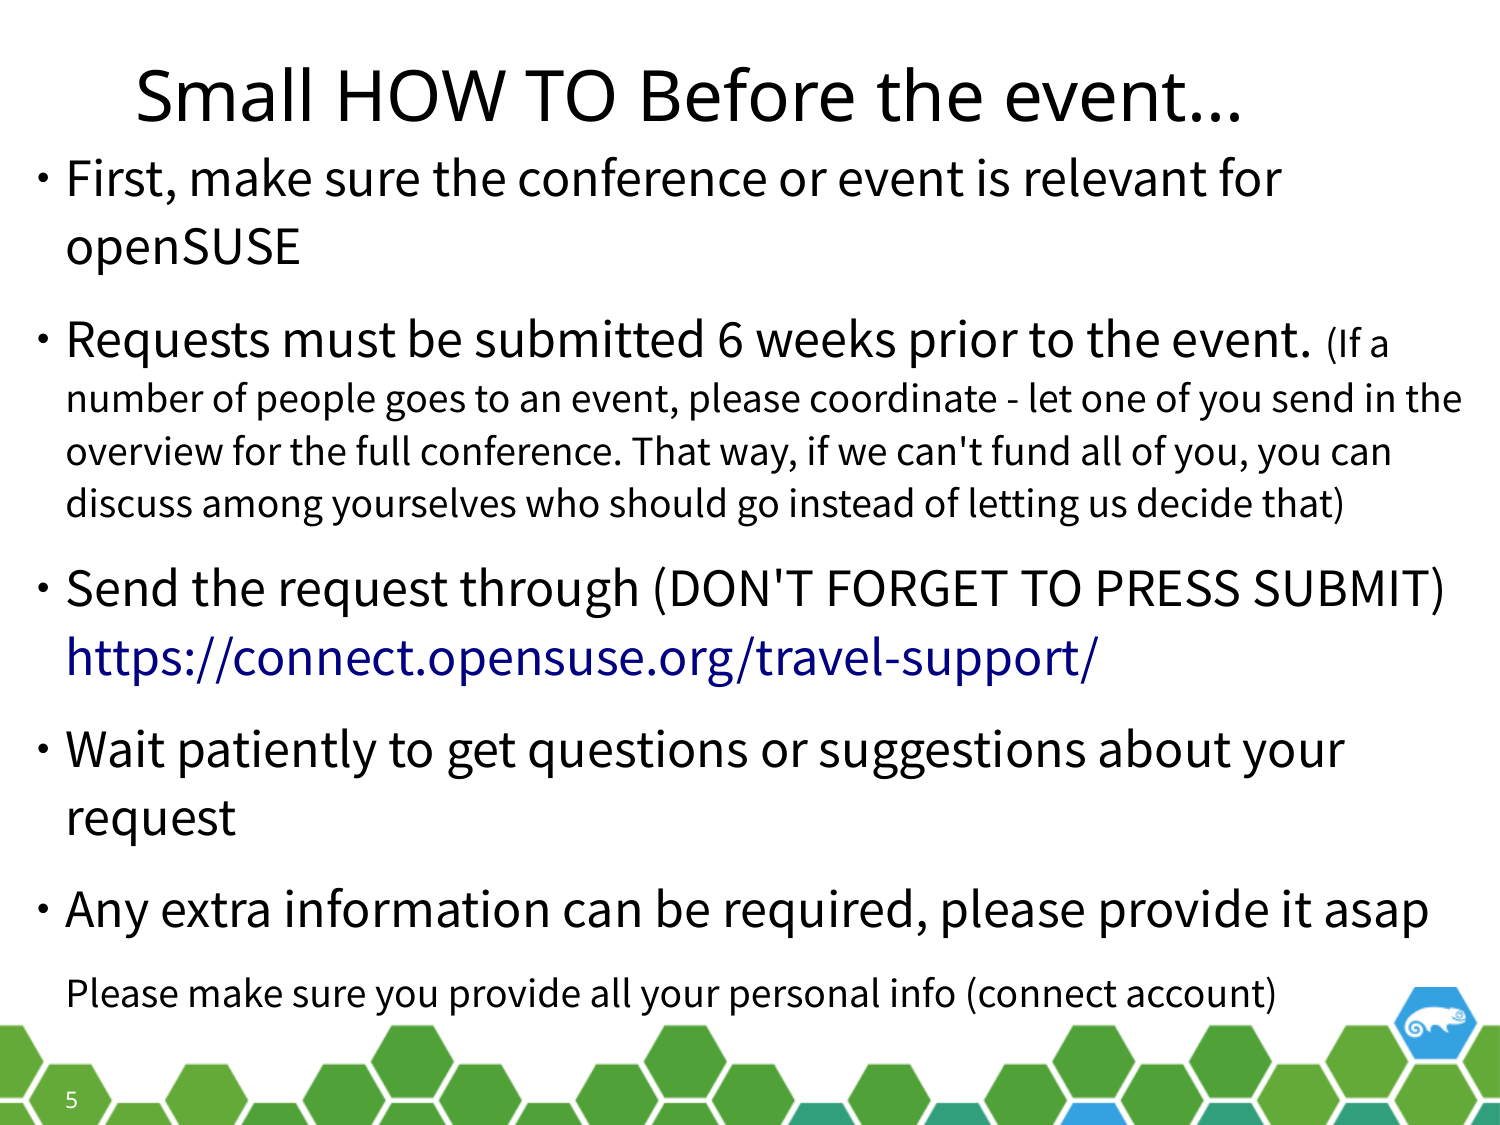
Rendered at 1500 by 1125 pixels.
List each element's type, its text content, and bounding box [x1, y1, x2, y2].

list First, make sure the conference or event is relevant for openSUSE Requests must be submitted 6 weeks prior to the event. (If a number of people goes to an event, please coordinate - let one of you send in the overview for the full conference. That way, if we can't fund all of you, you can discuss among yourselves who should go instead of letting us decide that) Send the request through (DON'T FORGET TO PRESS SUBMIT) https://connect.opensuse.org/travel-support/ Wait patiently to get questions or suggestions about your request Any extra information can be required, please provide it asap Please make sure you provide all your personal info (connect account) [37, 143, 1480, 1021]
title Small HOW TO Before the event... [135, 12, 1372, 143]
picture [0, 987, 1500, 1125]
